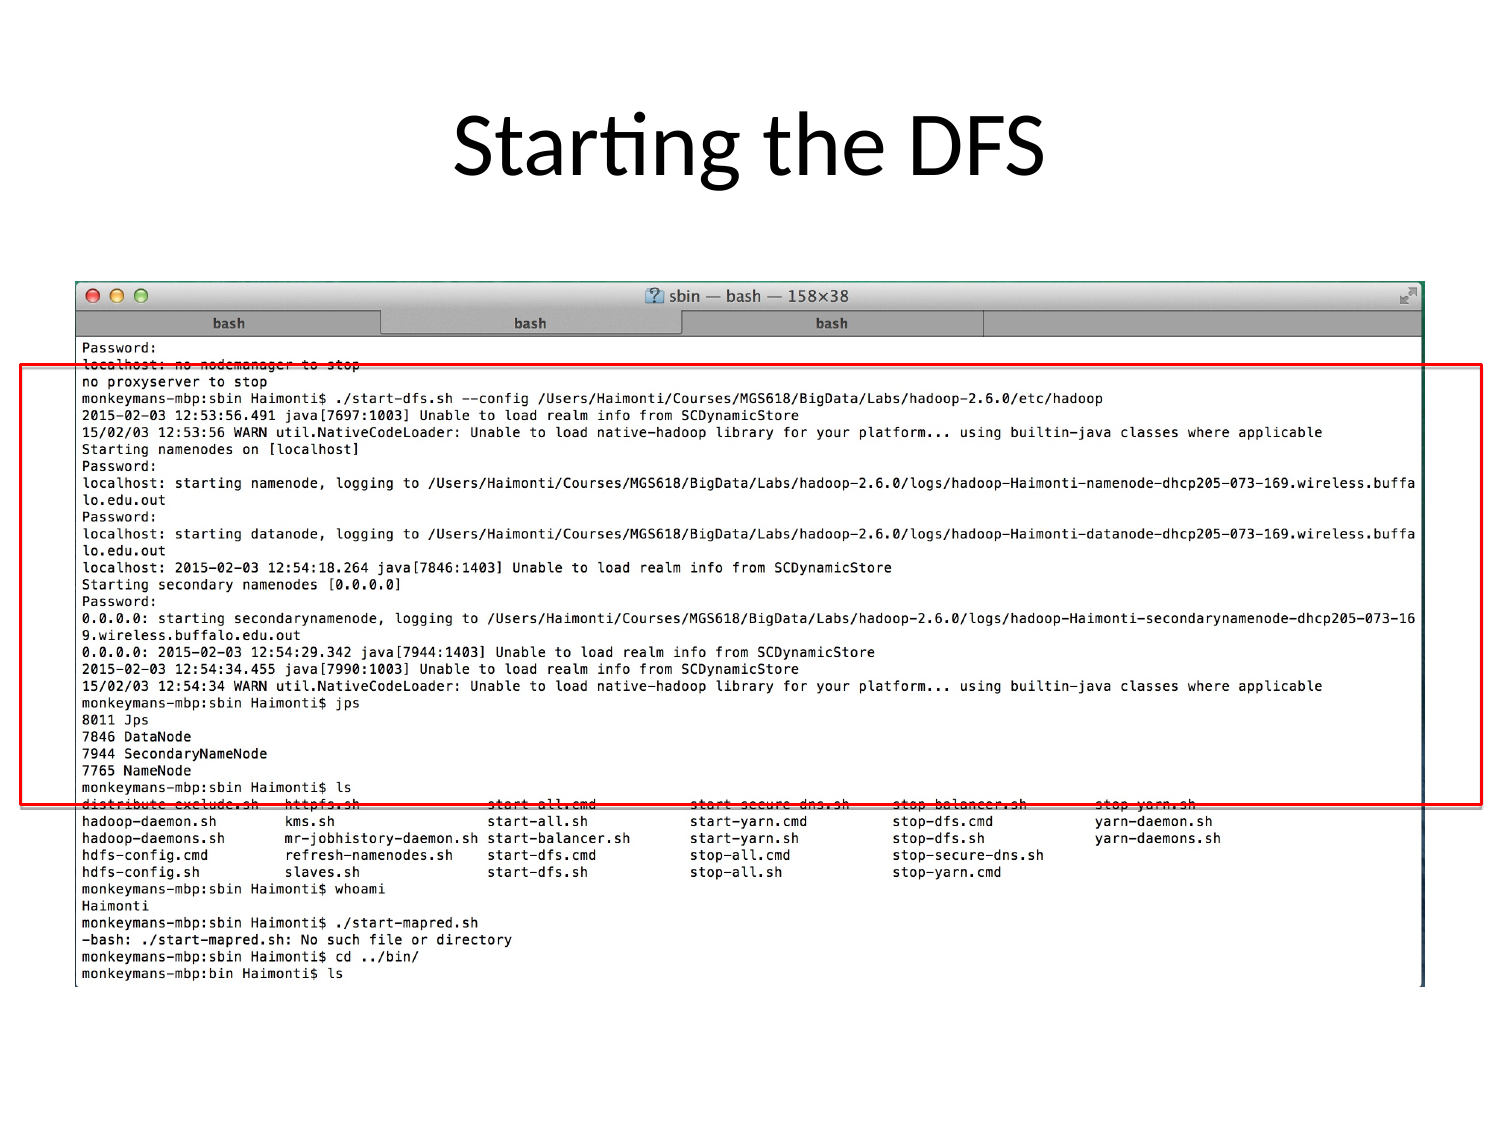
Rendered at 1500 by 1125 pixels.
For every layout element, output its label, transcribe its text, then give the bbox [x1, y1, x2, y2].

picture [75, 807, 1425, 1005]
picture [75, 262, 1425, 363]
title Starting the DFS [75, 45, 1425, 233]
picture [75, 370, 1425, 803]
